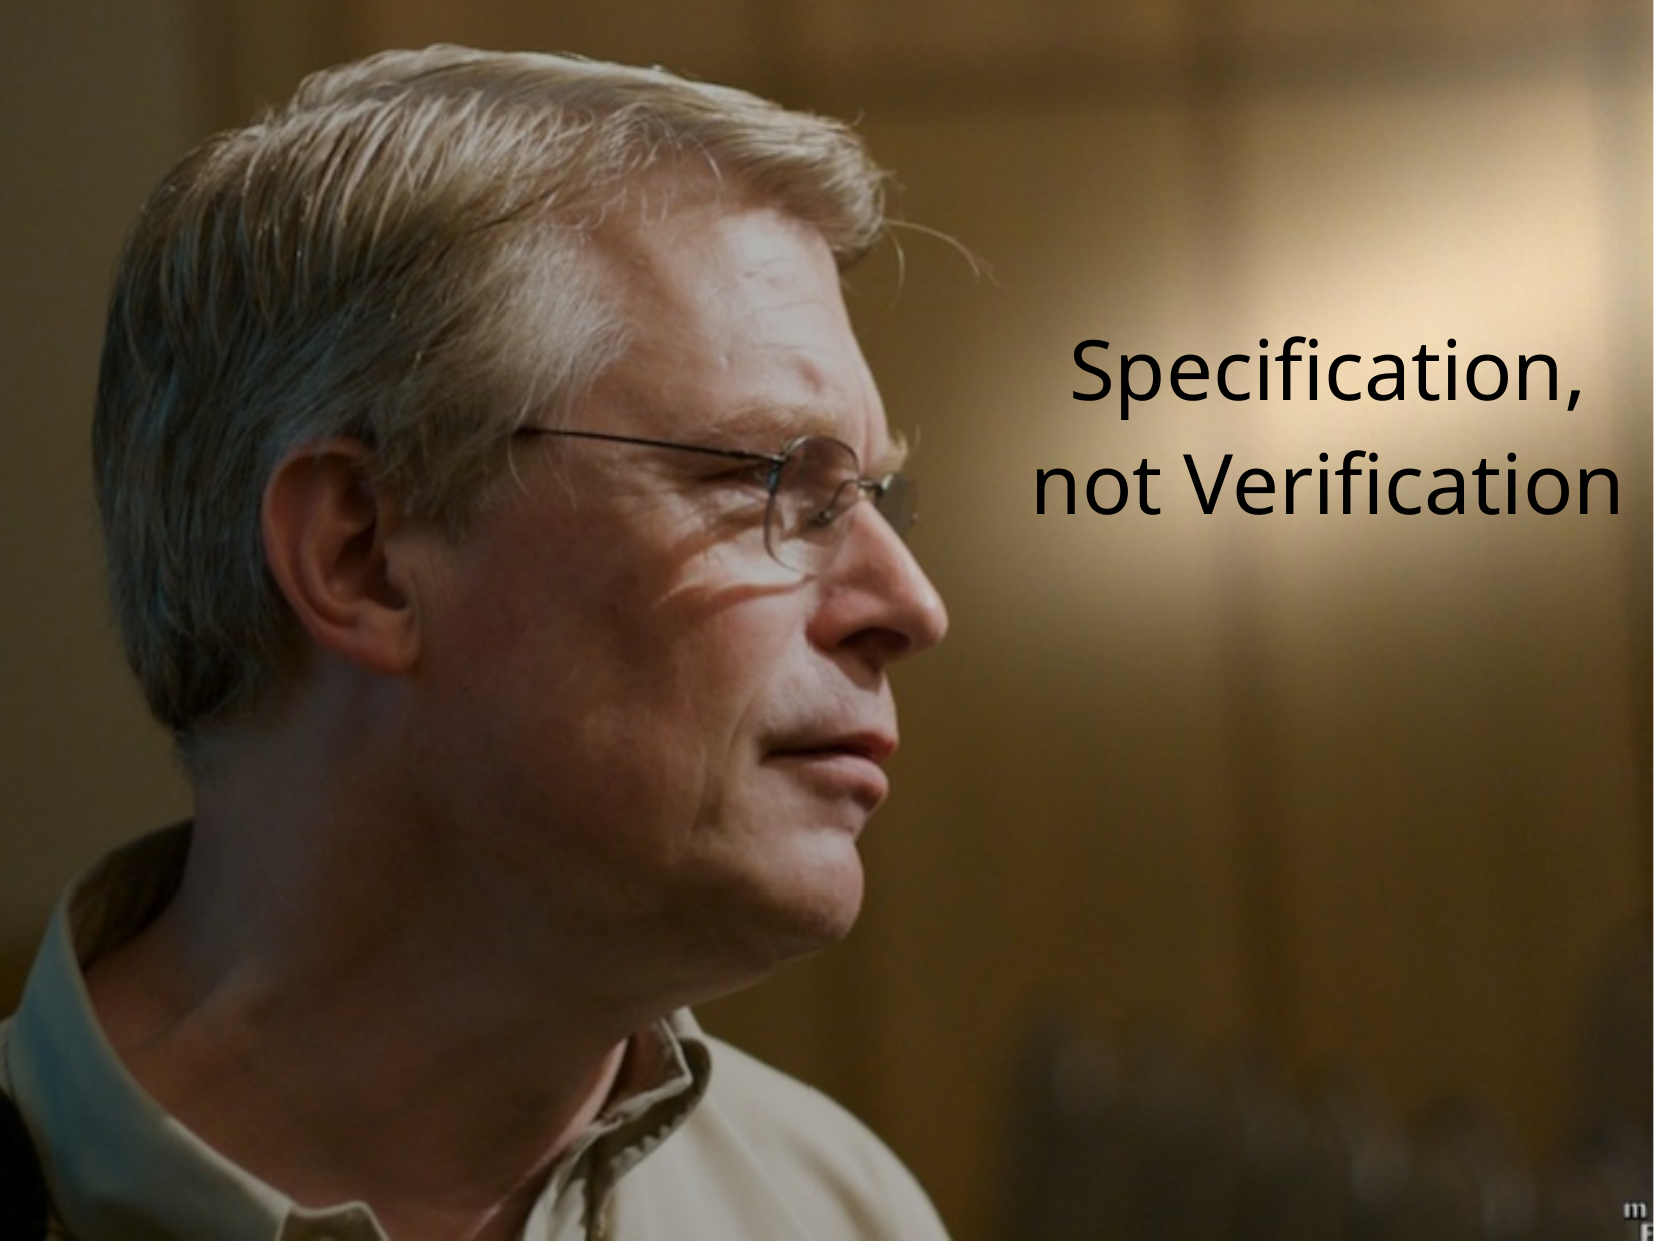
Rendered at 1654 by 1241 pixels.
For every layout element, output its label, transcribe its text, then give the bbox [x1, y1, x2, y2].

text_box Specification, not Verification [1015, 304, 1654, 535]
picture [0, 0, 1654, 1241]
